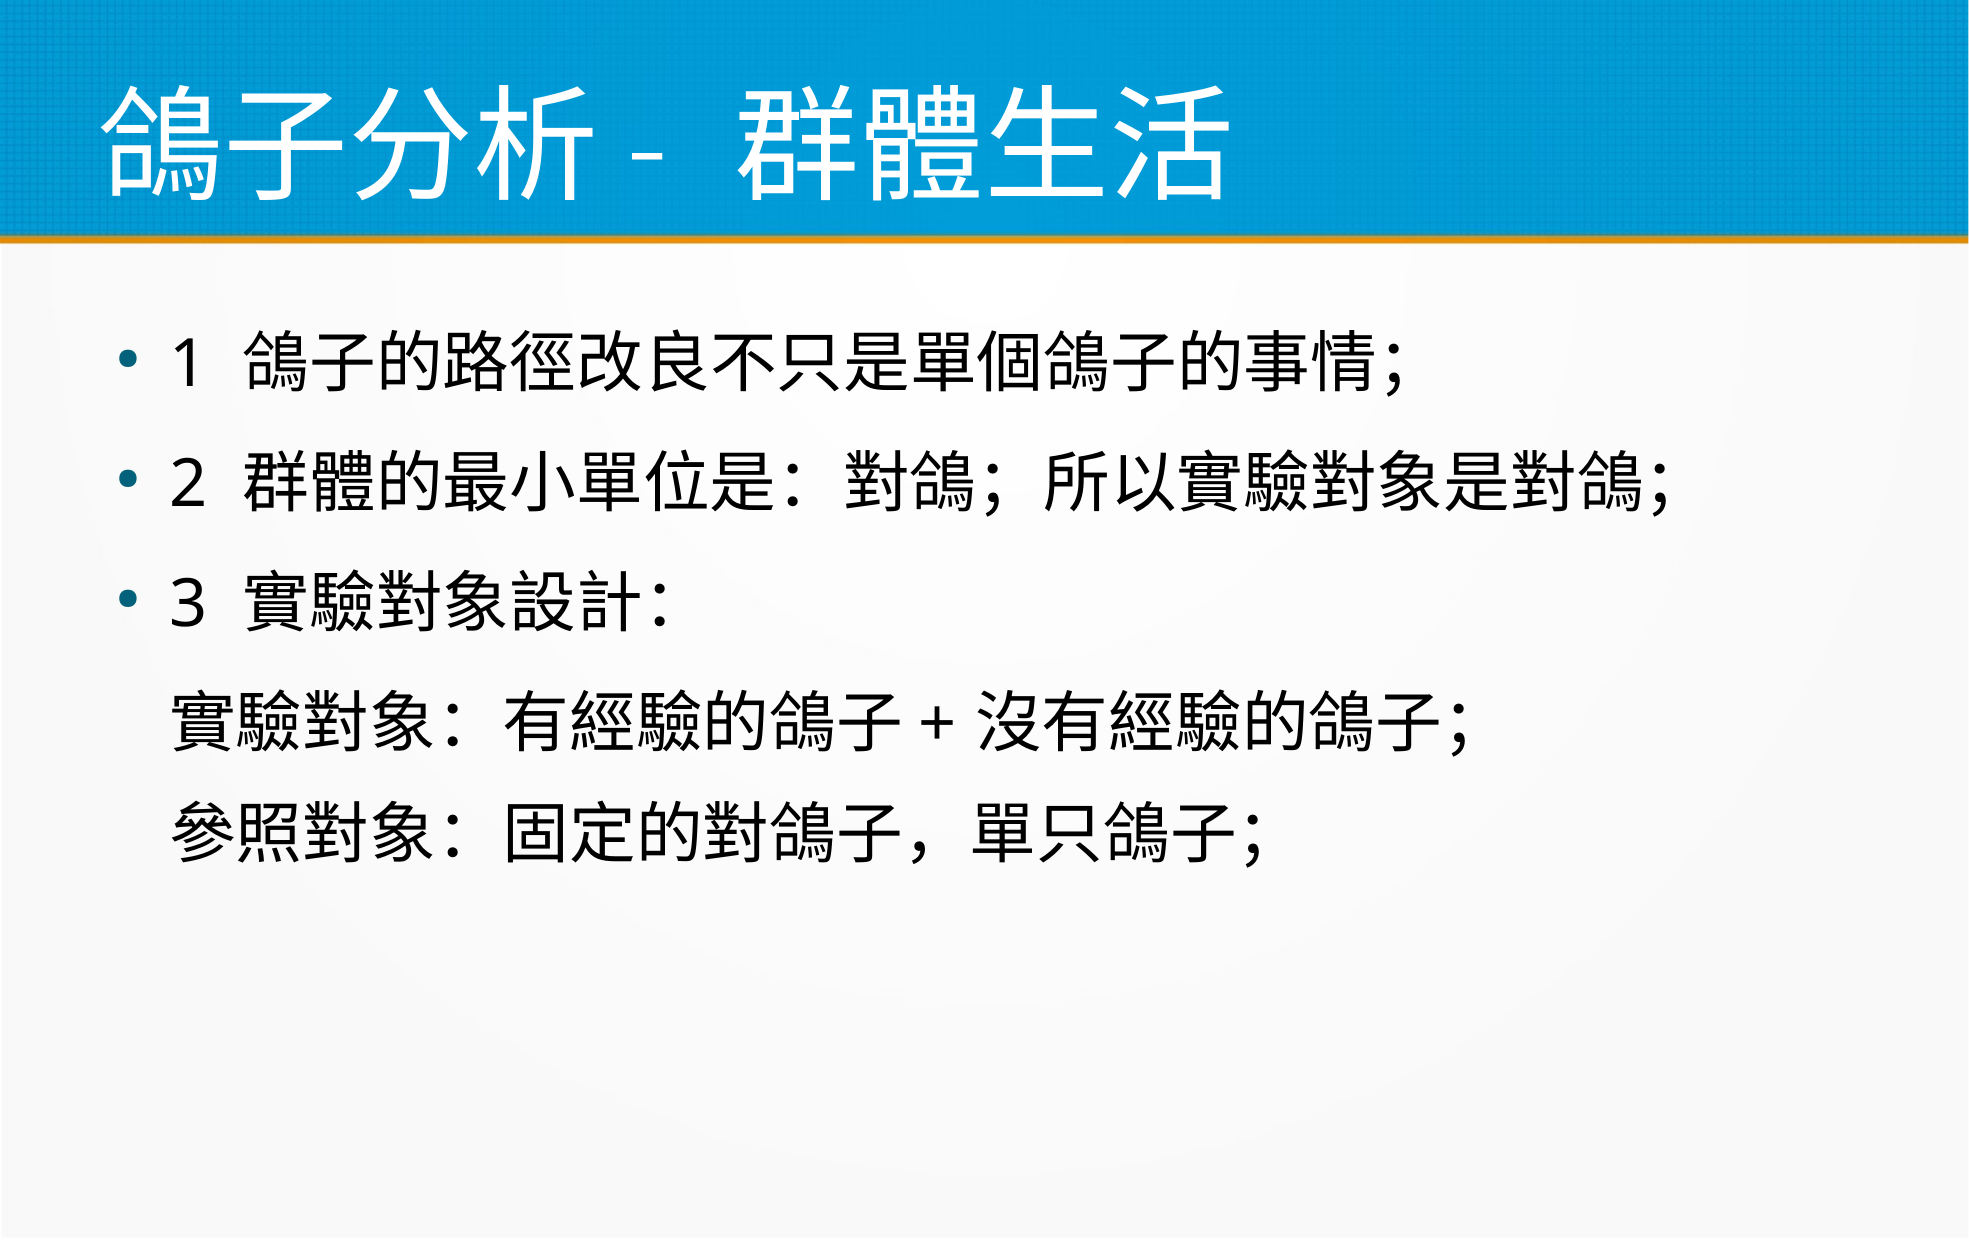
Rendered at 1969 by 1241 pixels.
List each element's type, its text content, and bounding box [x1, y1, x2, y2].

title 鴿子分析- 群體生活 [98, 19, 1870, 227]
list 1 鴿子的路徑改良不只是單個鴿子的事情； 2 群體的最小單位是：對鴿；所以實驗對象是對鴿； 3 實驗對象設計： 實驗對象：有經驗的鴿子+沒有經驗的鴿子； 參照對象：固定的對鴿子，單只鴿子； [98, 315, 1861, 1081]
picture [0, 233, 1969, 1241]
